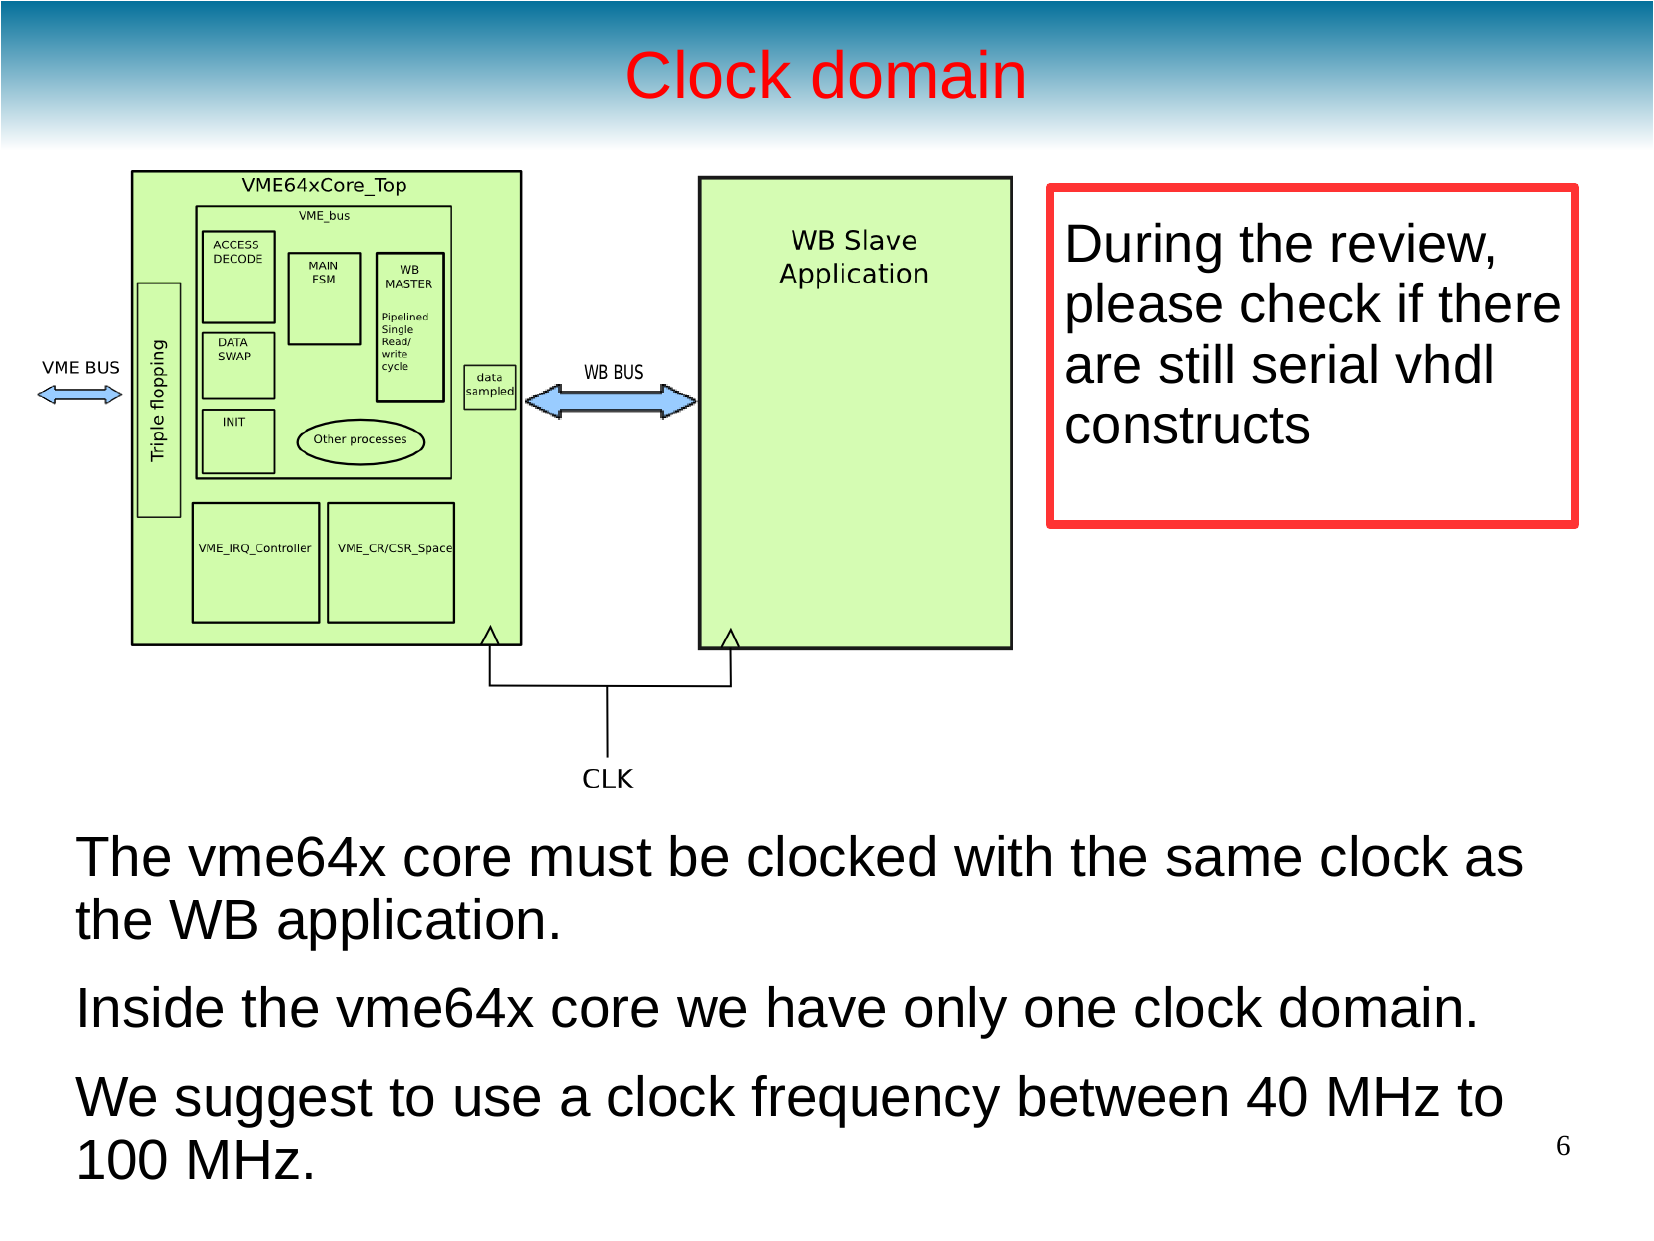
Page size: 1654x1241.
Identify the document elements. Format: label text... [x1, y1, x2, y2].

list The vme64x core must be clocked with the same clock as the WB application. Inside the vme64x core we have only one clock domain. We suggest to use a clock frequency between 40 MHz to 100 MHz. [75, 825, 1534, 1201]
text_box During the review, please check if there are still serial vhdl constructs [1050, 205, 1613, 563]
text_box Clock domain [0, 0, 1654, 151]
text_box During the review, please check if there are still serial vhdl constructs [1054, 205, 1571, 520]
picture [37, 170, 1013, 788]
